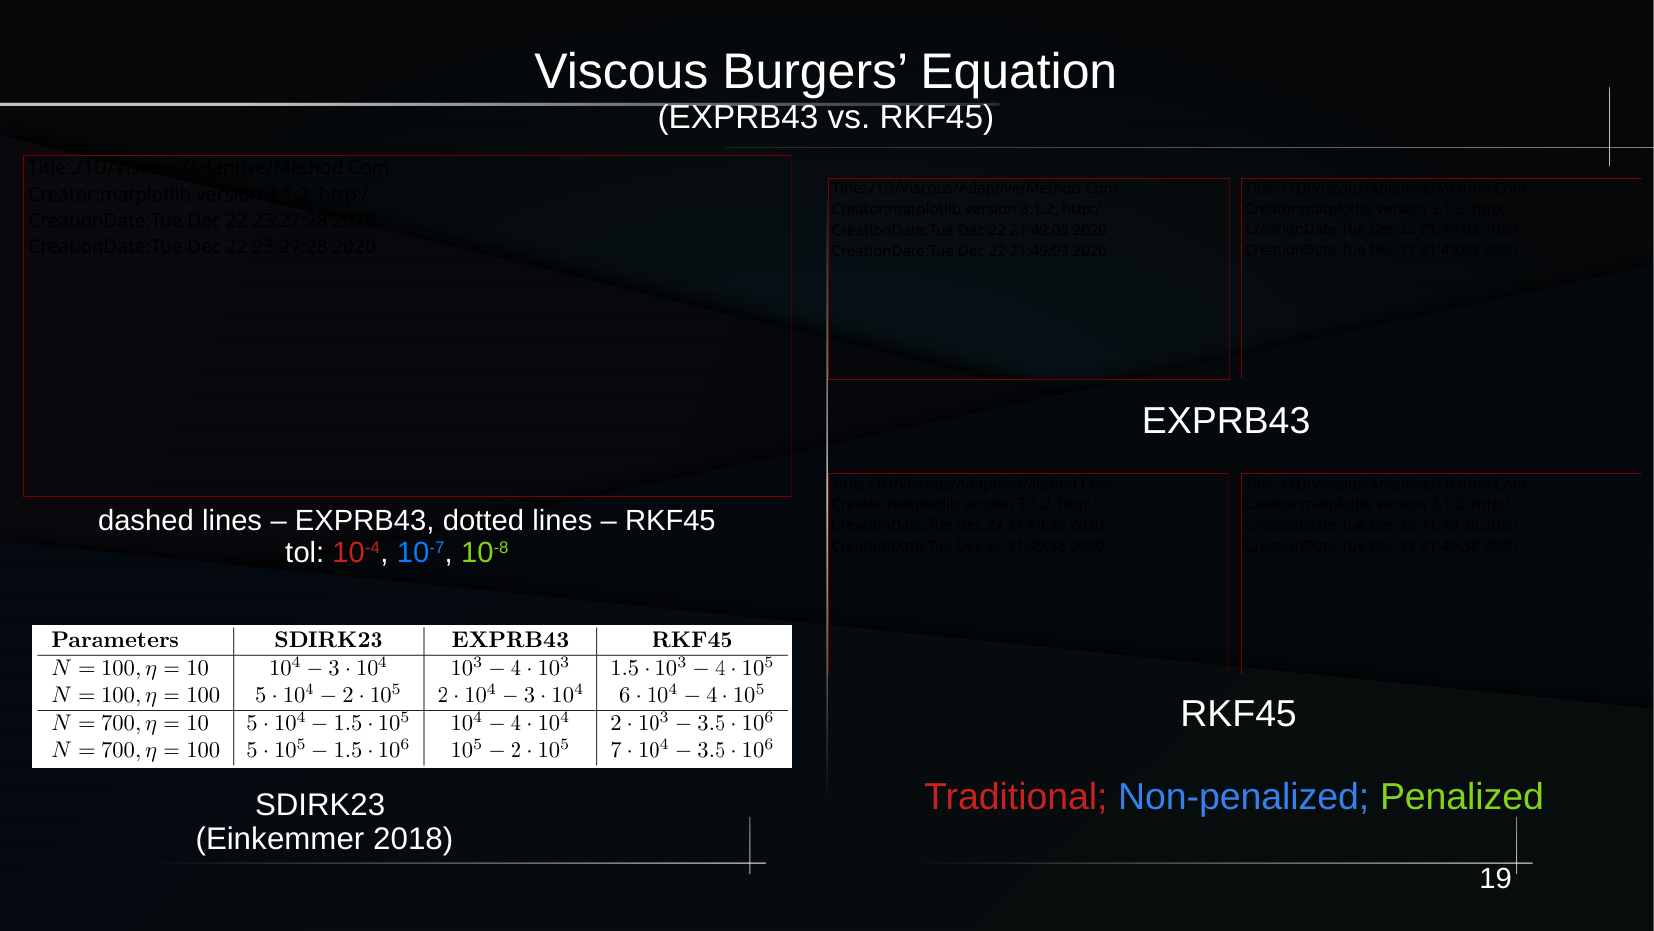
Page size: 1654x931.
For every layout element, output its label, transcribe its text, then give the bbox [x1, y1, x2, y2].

text_box RKF45 [1165, 685, 1320, 742]
text_box Viscous Burgers’ Equation (EXPRB43 vs. RKF45) [519, 35, 1133, 144]
picture [0, 0, 1654, 931]
text_box SDIRK23 (Einkemmer 2018) [177, 779, 473, 864]
text_box dashed lines – EXPRB43, dotted lines – RKF45 tol: 10-4, 10-7, 10-8 [47, 496, 768, 577]
text_box Traditional; Non-penalized; Penalized [909, 767, 1559, 825]
text_box EXPRB43 [1125, 392, 1327, 449]
